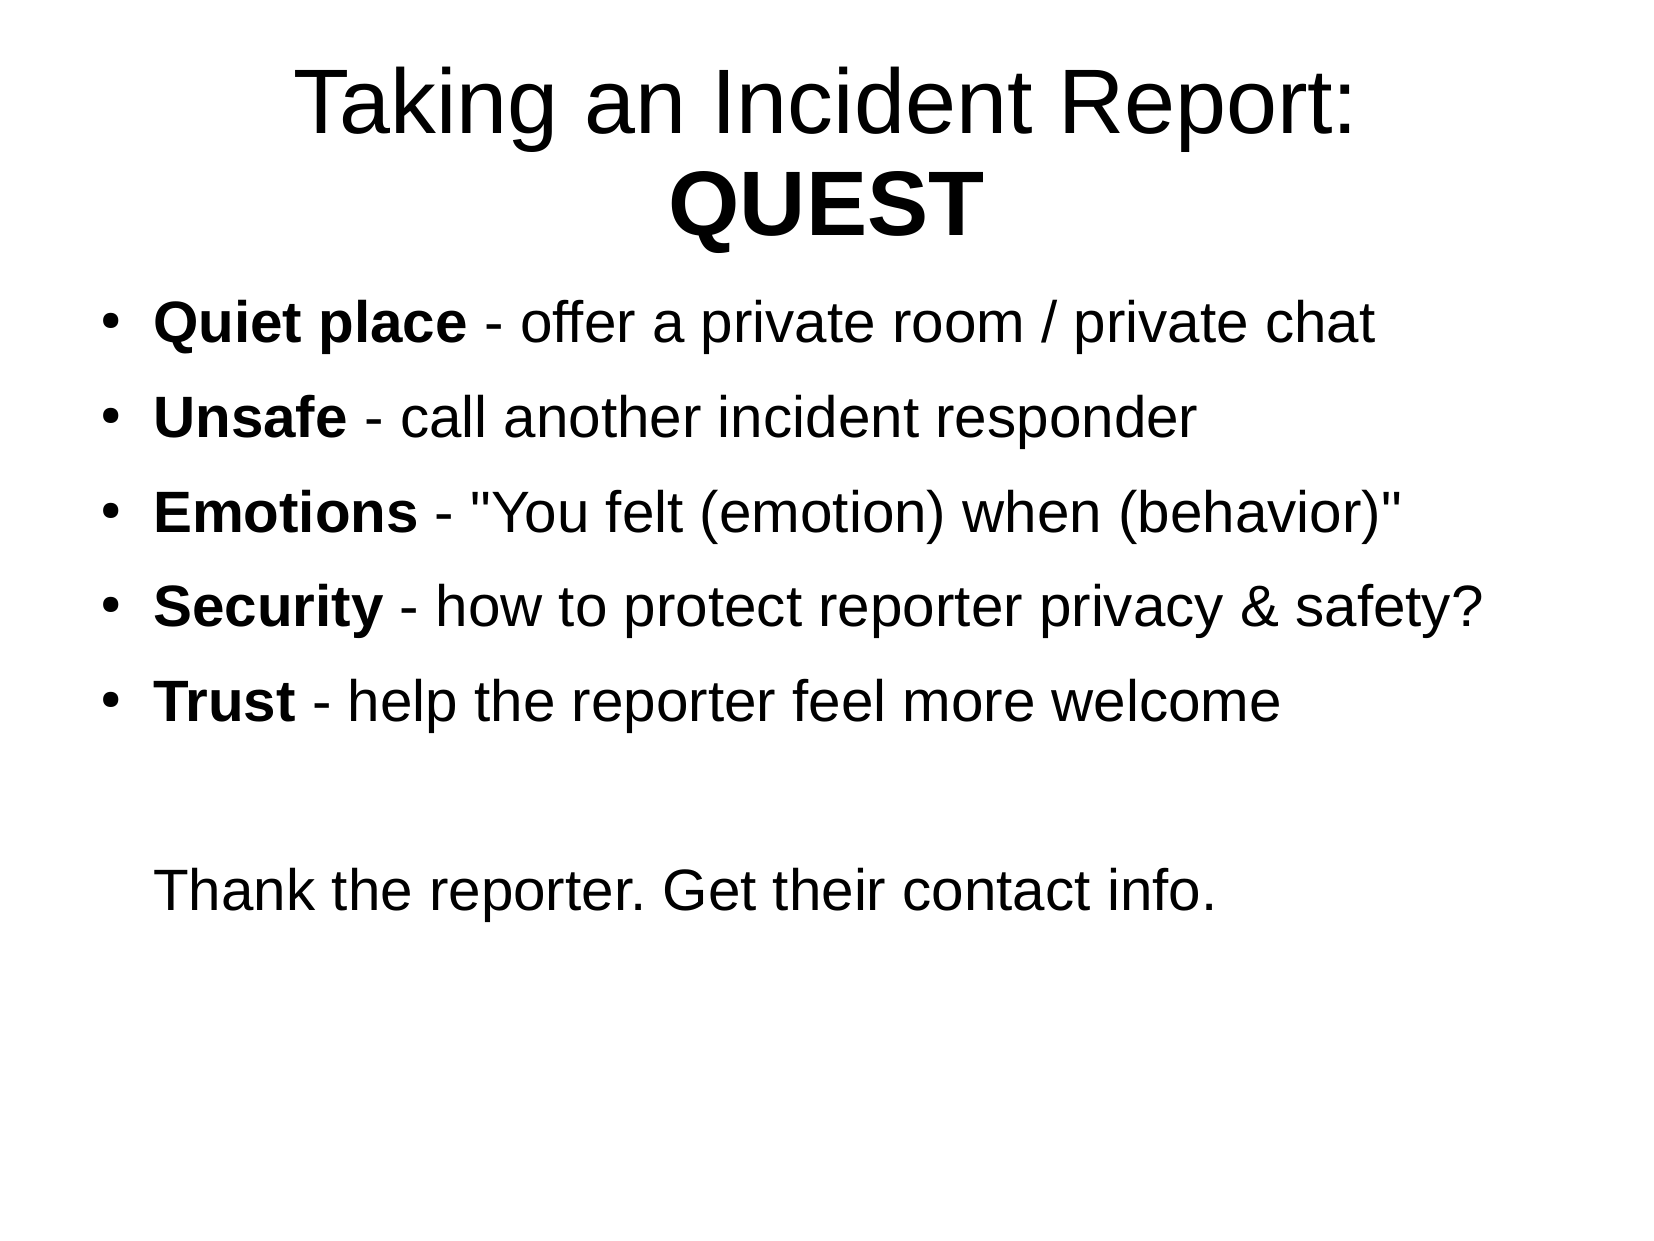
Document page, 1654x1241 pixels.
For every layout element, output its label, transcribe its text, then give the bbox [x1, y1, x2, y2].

list Quiet place - offer a private room / private chat Unsafe - call another incident responder Emotions - "You felt (emotion) when (behavior)" Security - how to protect reporter privacy & safety? Trust - help the reporter feel more welcome Thank the reporter. Get their contact info. [82, 290, 1571, 1010]
title Taking an Incident Report: QUEST [82, 49, 1571, 257]
